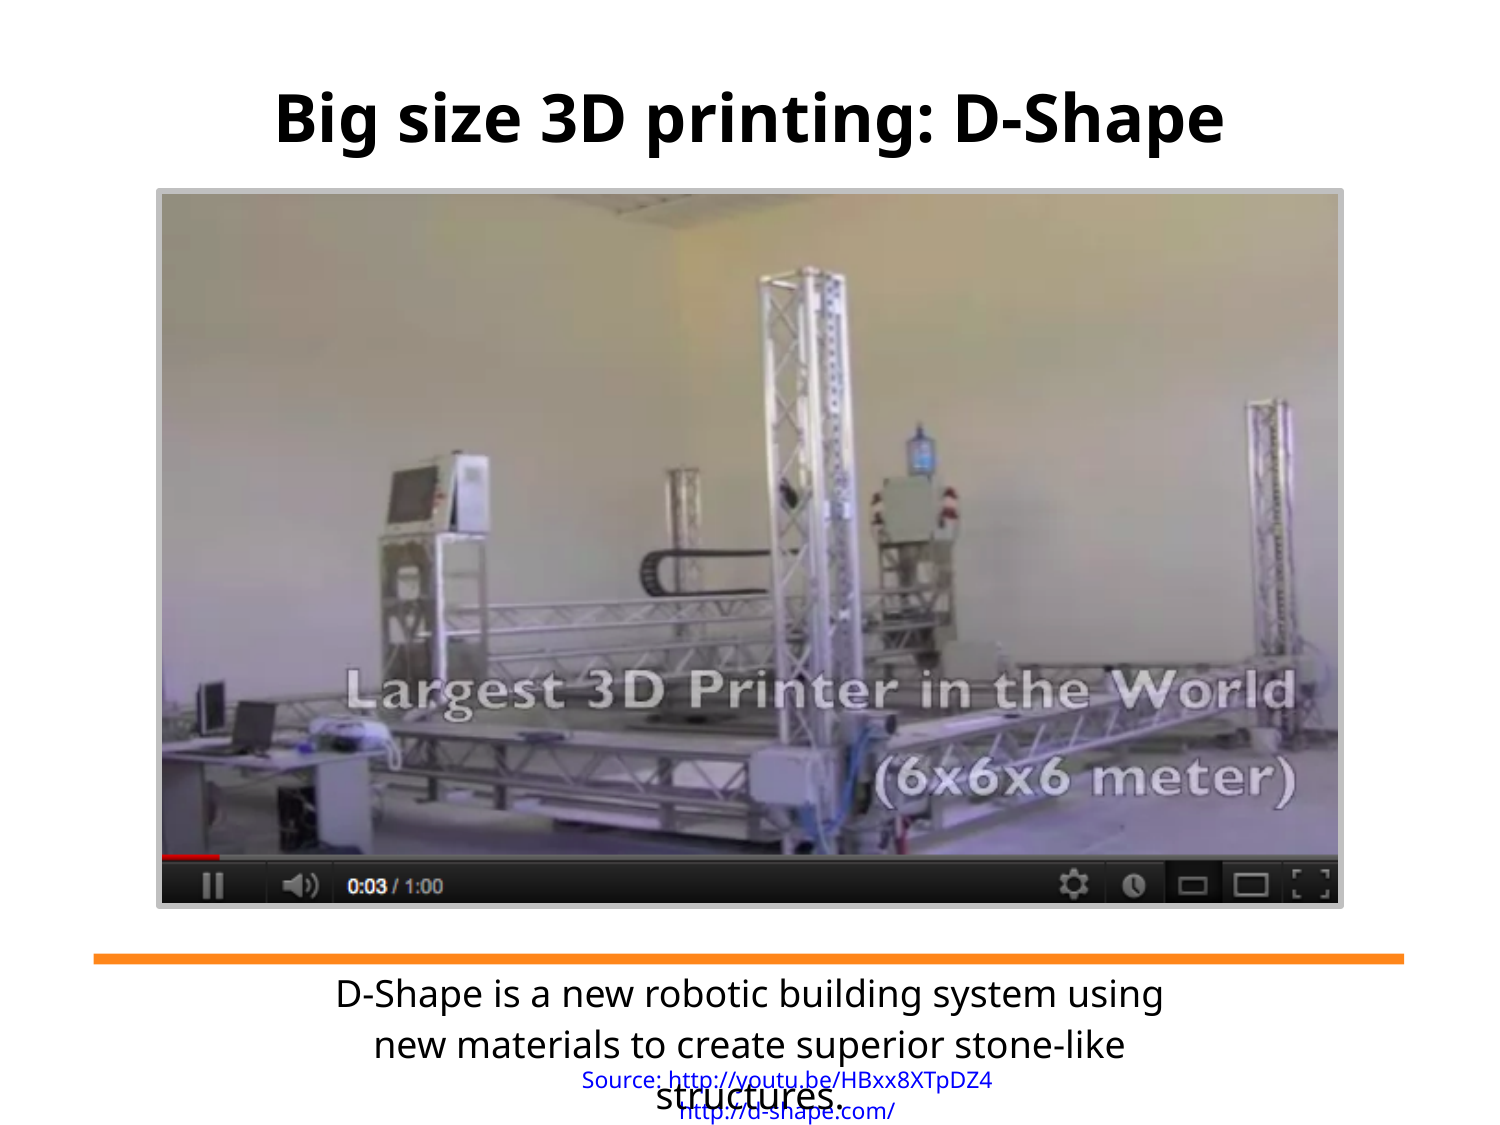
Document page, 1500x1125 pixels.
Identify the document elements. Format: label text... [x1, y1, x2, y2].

text_box Source: http://youtu.be/HBxx8XTpDZ4 http://d-shape.com/ [567, 1064, 933, 1123]
text_box D-Shape is a new robotic building system using new materials to create superior stone-like structures. [302, 960, 1198, 1064]
picture [0, 0, 1500, 1125]
title Big size 3D printing: D-Shape [75, 44, 1426, 188]
